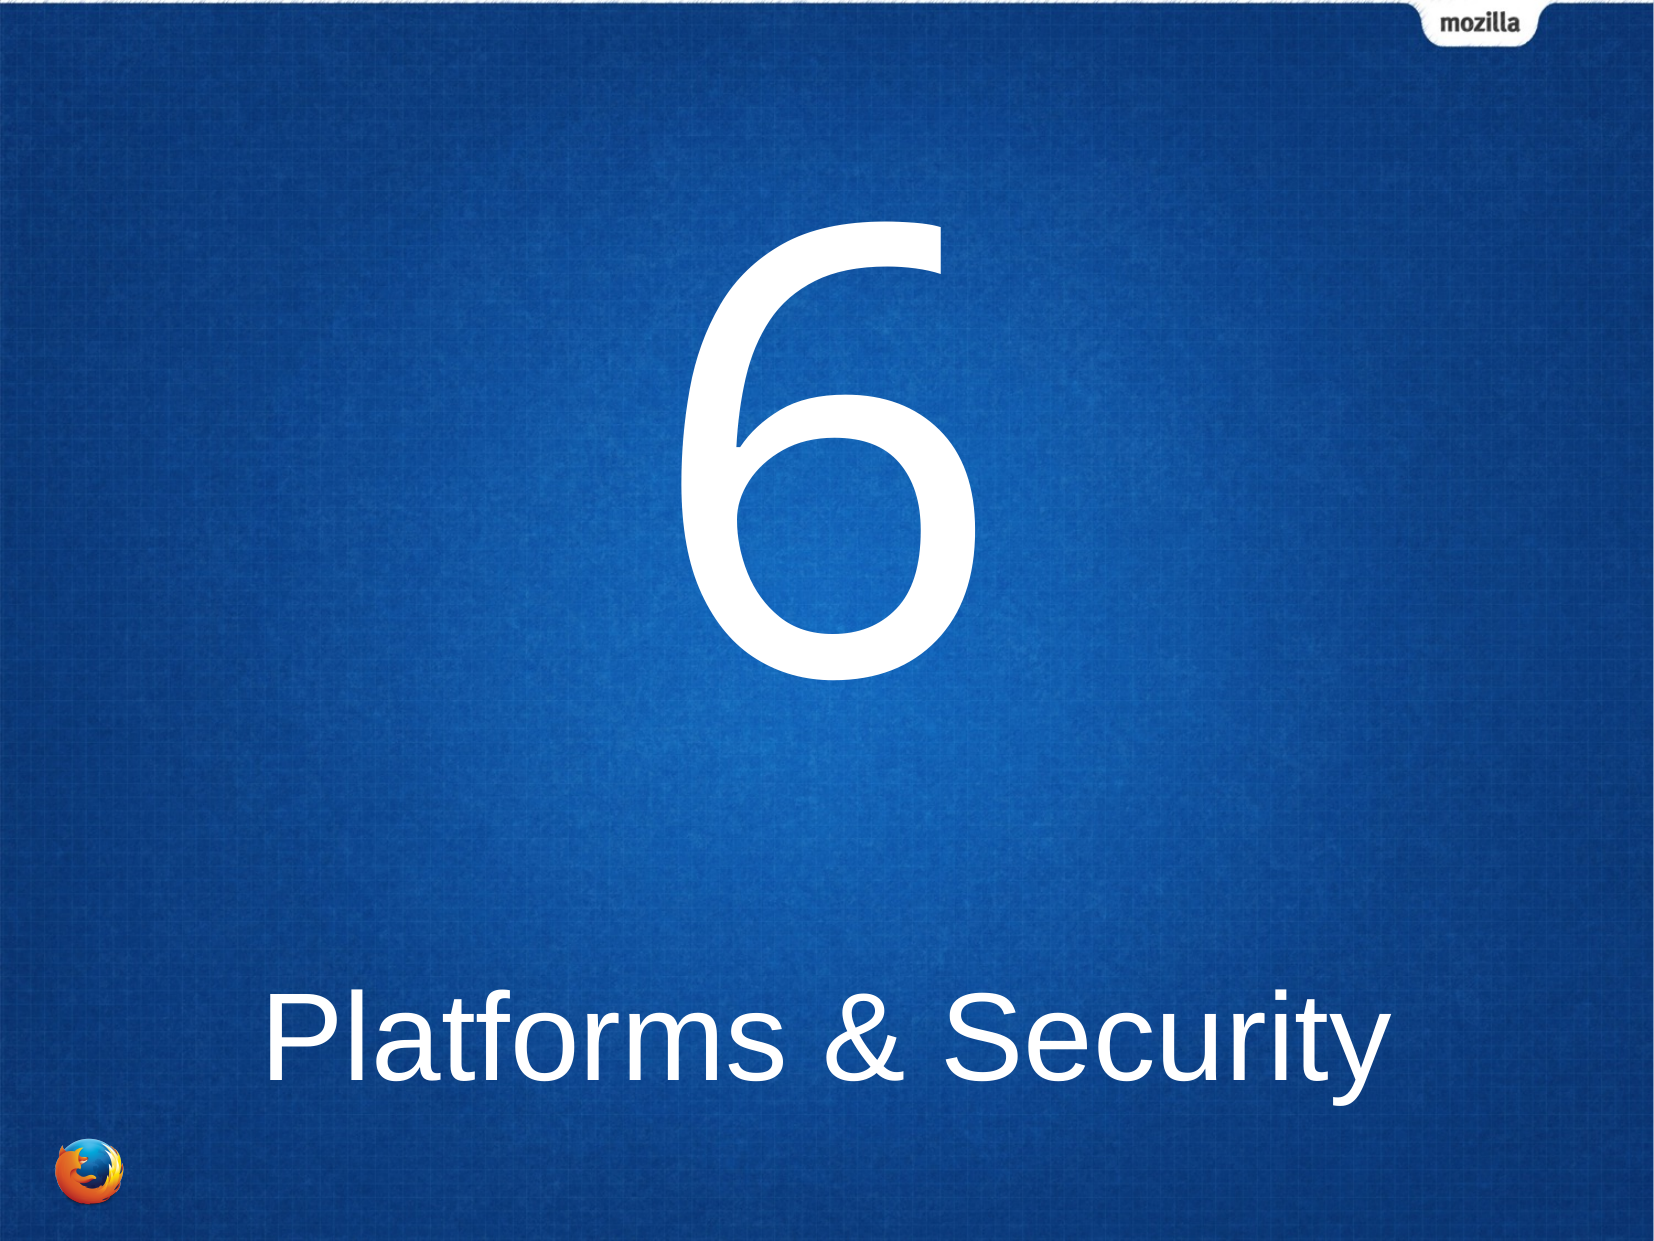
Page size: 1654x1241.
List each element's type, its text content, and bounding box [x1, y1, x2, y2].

picture [0, 0, 1654, 1241]
subtitle 6 [82, 49, 1571, 815]
text_box Platforms & Security [82, 928, 1571, 1146]
